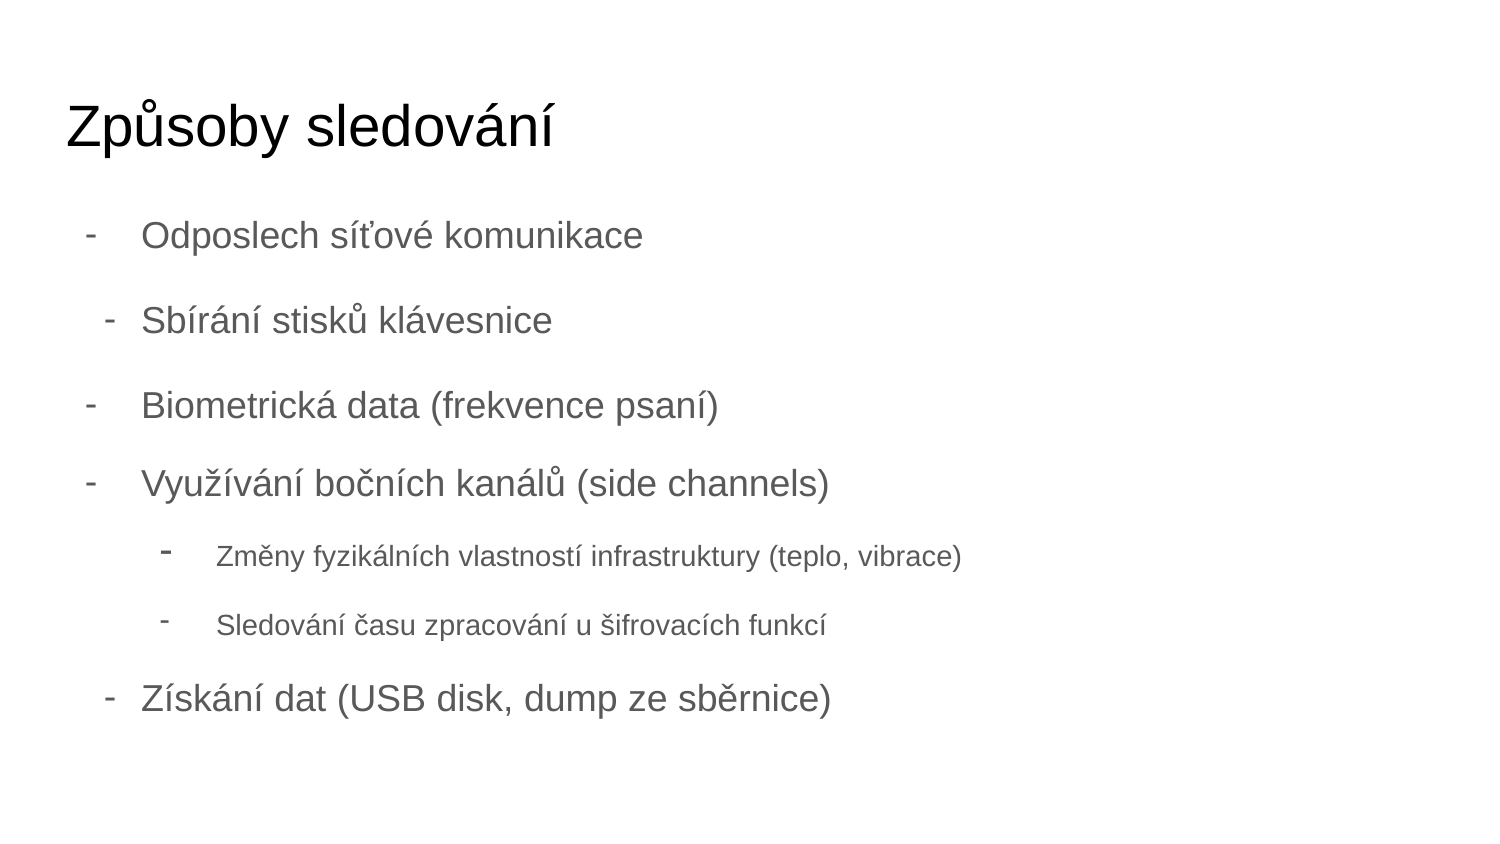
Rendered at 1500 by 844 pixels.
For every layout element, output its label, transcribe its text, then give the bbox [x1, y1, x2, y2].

list Odposlech síťové komunikace Sbírání stisků klávesnice Biometrická data (frekvence psaní) Využívání bočních kanálů (side channels) Změny fyzikálních vlastností infrastruktury (teplo, vibrace) Sledování času zpracování u šifrovacích funkcí Získání dat (USB disk, dump ze sběrnice) [51, 189, 1449, 750]
title Způsoby sledování [51, 72, 1449, 167]
